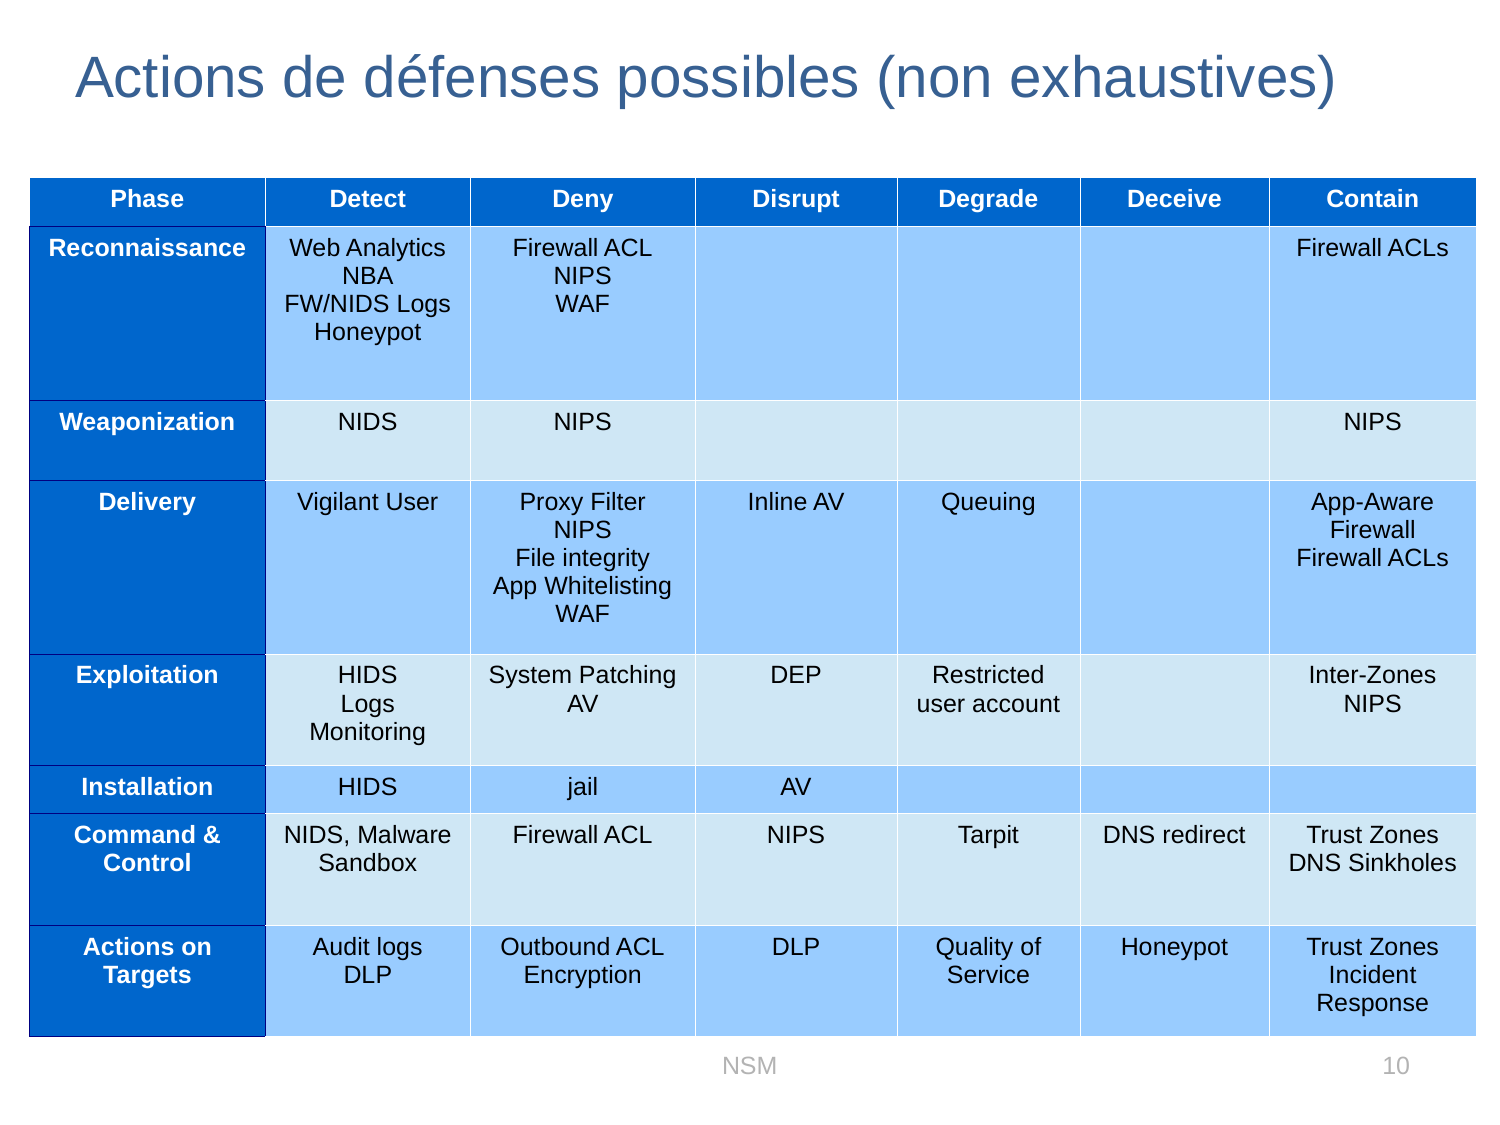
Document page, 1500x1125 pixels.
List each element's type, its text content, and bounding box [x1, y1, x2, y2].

table_cell Quality of Service [898, 926, 1080, 1036]
table_cell [1081, 481, 1269, 654]
table_cell [1081, 655, 1269, 765]
table_cell NIDS [266, 401, 470, 480]
table_cell Honeypot [1081, 926, 1269, 1036]
table_cell DEP [696, 655, 897, 765]
table_header Deny [471, 178, 695, 226]
table_cell Trust Zones DNS Sinkholes [1270, 814, 1476, 925]
title Actions de défenses possibles (non exhaustives) [75, 45, 1425, 177]
table_cell [1270, 766, 1476, 813]
table_header Phase [30, 178, 265, 226]
table_cell DLP [696, 926, 897, 1036]
table_cell Inter-Zones NIPS [1270, 655, 1476, 765]
table_cell HIDS [266, 766, 470, 813]
table_cell Queuing [898, 481, 1080, 654]
table_cell Trust Zones Incident Response [1270, 926, 1476, 1036]
table_cell Web Analytics NBA FW/NIDS Logs Honeypot [266, 227, 470, 400]
table_cell Audit logs DLP [266, 926, 470, 1036]
table_cell [898, 401, 1080, 480]
table_cell Firewall ACL NIPS WAF [471, 227, 695, 400]
table_header Contain [1270, 178, 1476, 226]
table_cell [1081, 401, 1269, 480]
table_cell Firewall ACL [471, 814, 695, 925]
table_cell [1081, 227, 1269, 400]
table_cell NIPS [471, 401, 695, 480]
table_cell [898, 227, 1080, 400]
table_cell Weaponization [30, 401, 265, 480]
table_cell Restricted user account [898, 655, 1080, 765]
table_cell Delivery [30, 481, 265, 654]
table_cell System Patching AV [471, 655, 695, 765]
table_cell App-Aware Firewall Firewall ACLs [1270, 481, 1476, 654]
table_cell Installation [30, 766, 265, 813]
table_cell Command & Control [30, 814, 265, 925]
table_header Disrupt [696, 178, 897, 226]
table_cell AV [696, 766, 897, 813]
table_cell [898, 766, 1080, 813]
table_cell DNS redirect [1081, 814, 1269, 925]
table_header Deceive [1081, 178, 1269, 226]
table_cell Inline AV [696, 481, 897, 654]
table_cell Vigilant User [266, 481, 470, 654]
table_header Degrade [898, 178, 1080, 226]
table_cell Actions on Targets [30, 926, 265, 1036]
table_cell Tarpit [898, 814, 1080, 925]
table_cell Firewall ACLs [1270, 227, 1476, 400]
table_cell NIDS, Malware Sandbox [266, 814, 470, 925]
table_cell NIPS [696, 814, 897, 925]
table_cell NIPS [1270, 401, 1476, 480]
table_cell [696, 227, 897, 400]
table_cell [1081, 766, 1269, 813]
table_cell Proxy Filter NIPS File integrity App Whitelisting WAF [471, 481, 695, 654]
table_cell Exploitation [30, 655, 265, 765]
table_cell Reconnaissance [30, 227, 265, 400]
table_cell HIDS Logs Monitoring [266, 655, 470, 765]
table_cell [696, 401, 897, 480]
table_cell jail [471, 766, 695, 813]
table_header Detect [266, 178, 470, 226]
table_cell Outbound ACL Encryption [471, 926, 695, 1036]
